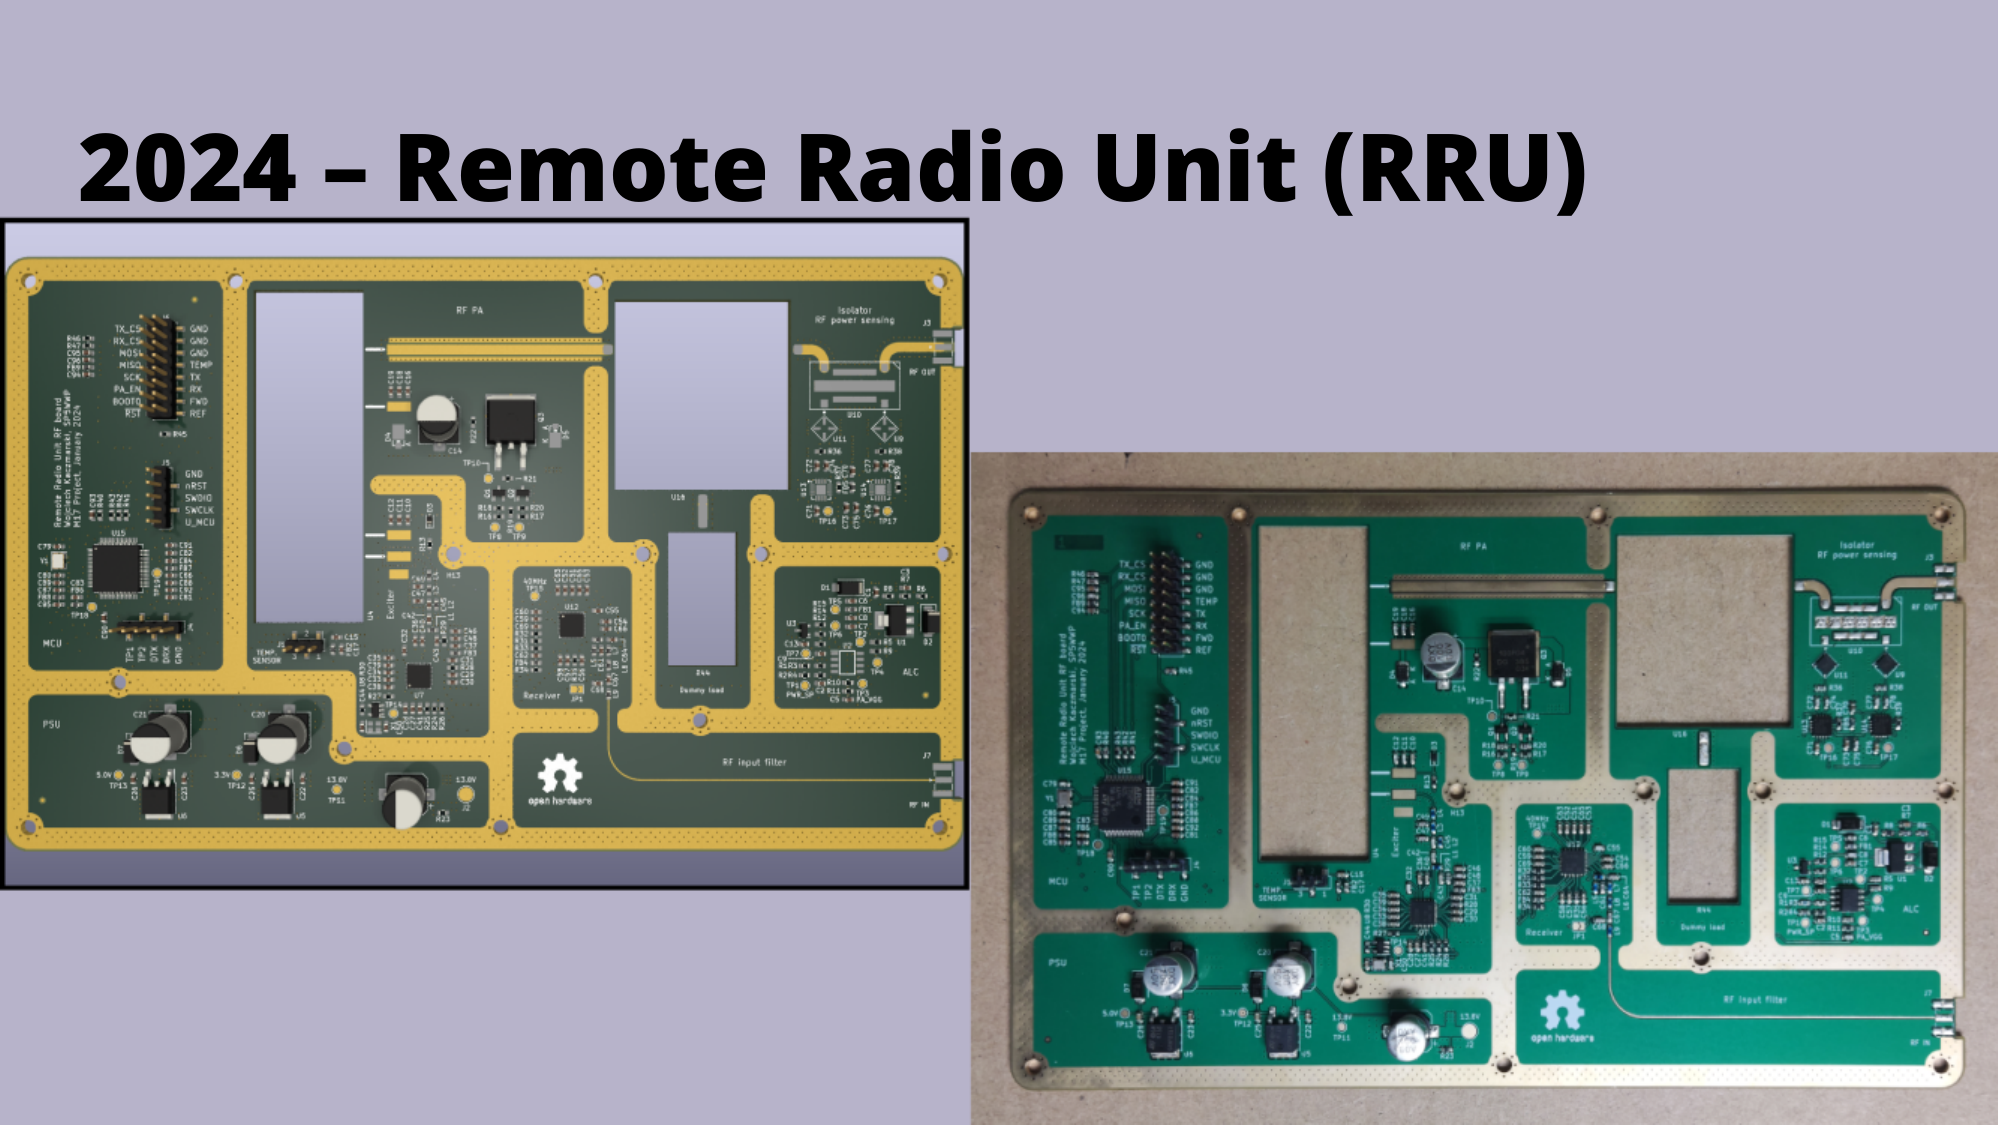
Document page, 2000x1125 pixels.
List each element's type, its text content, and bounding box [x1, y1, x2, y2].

text_box 2024 – Remote Radio Unit (RRU) [78, 101, 1454, 195]
picture [0, 0, 1998, 1125]
